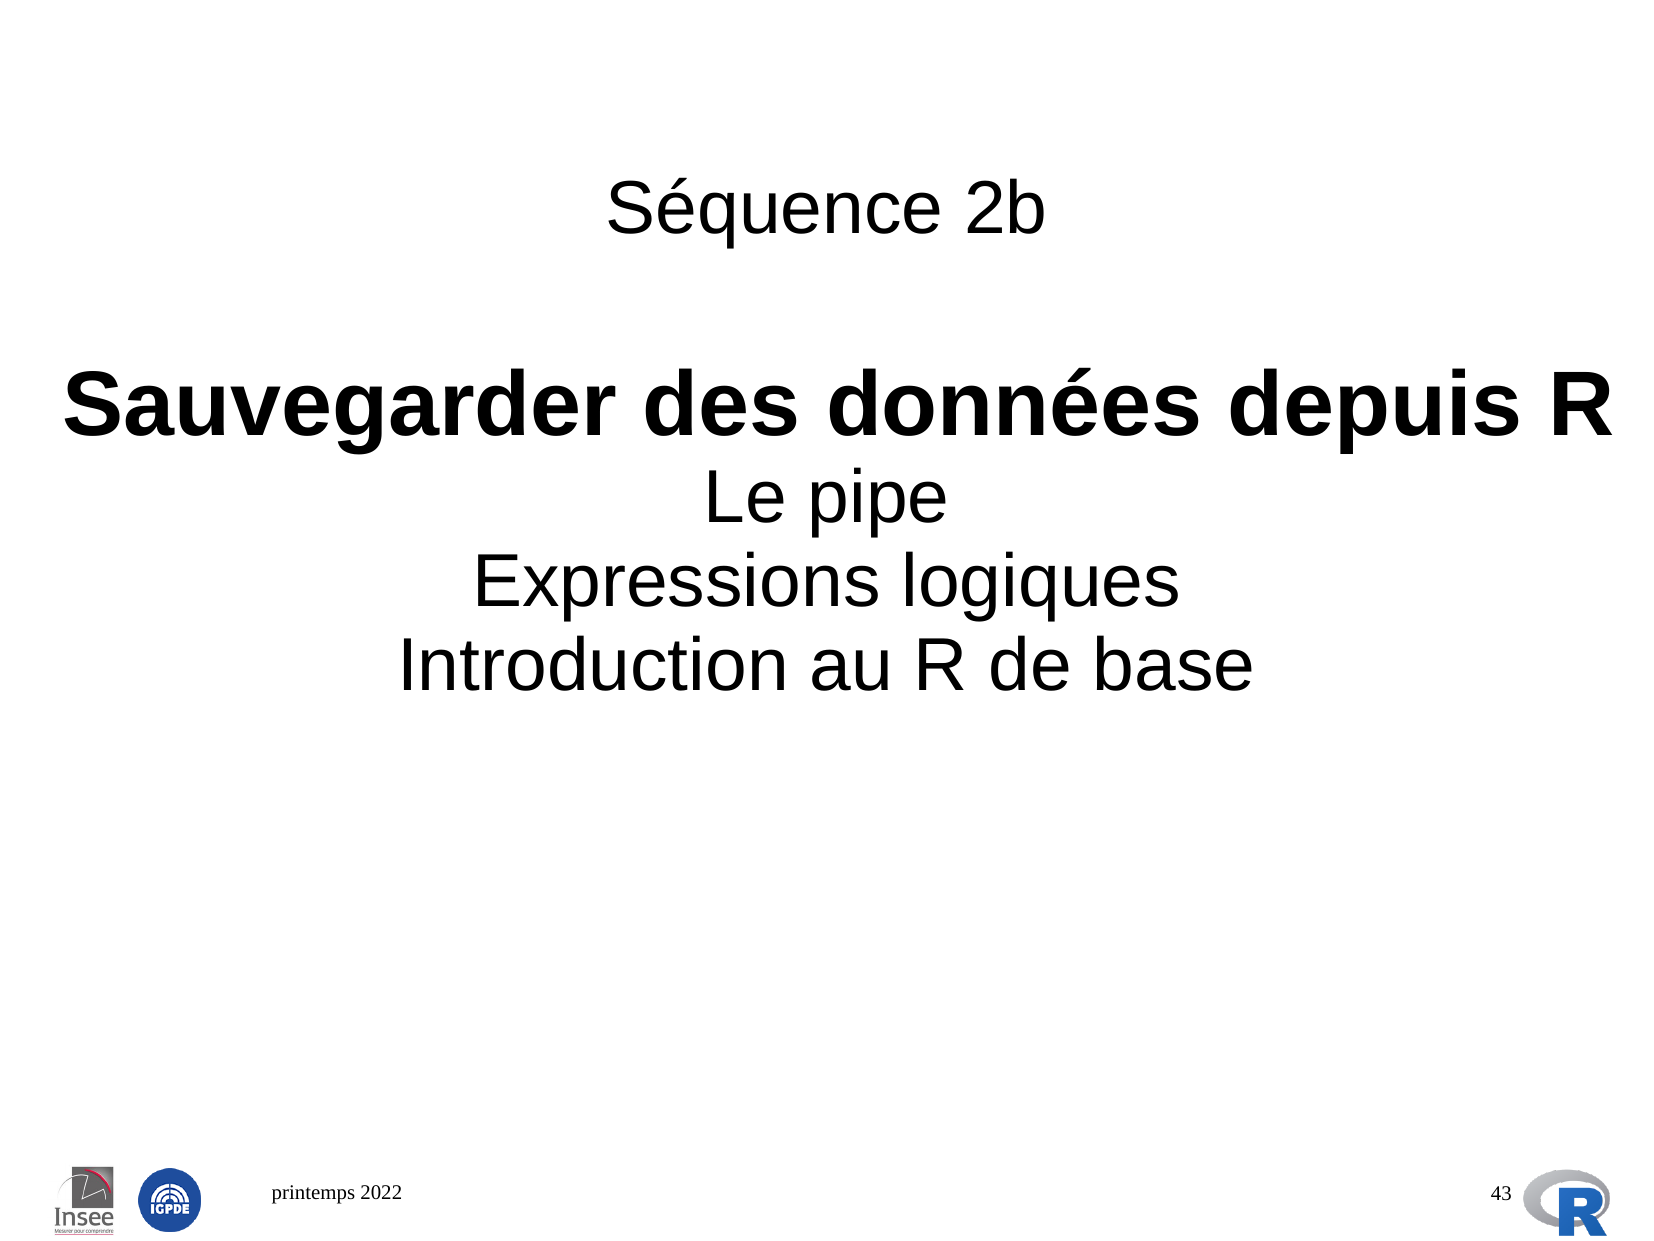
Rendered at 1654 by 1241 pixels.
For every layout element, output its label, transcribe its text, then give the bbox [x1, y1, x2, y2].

picture [1523, 1169, 1610, 1236]
title Séquence 2b Sauvegarder des données depuis R Le pipe Expressions logiques Introduction au R de base [0, 165, 1654, 707]
picture [138, 1168, 201, 1232]
picture [47, 1163, 120, 1236]
